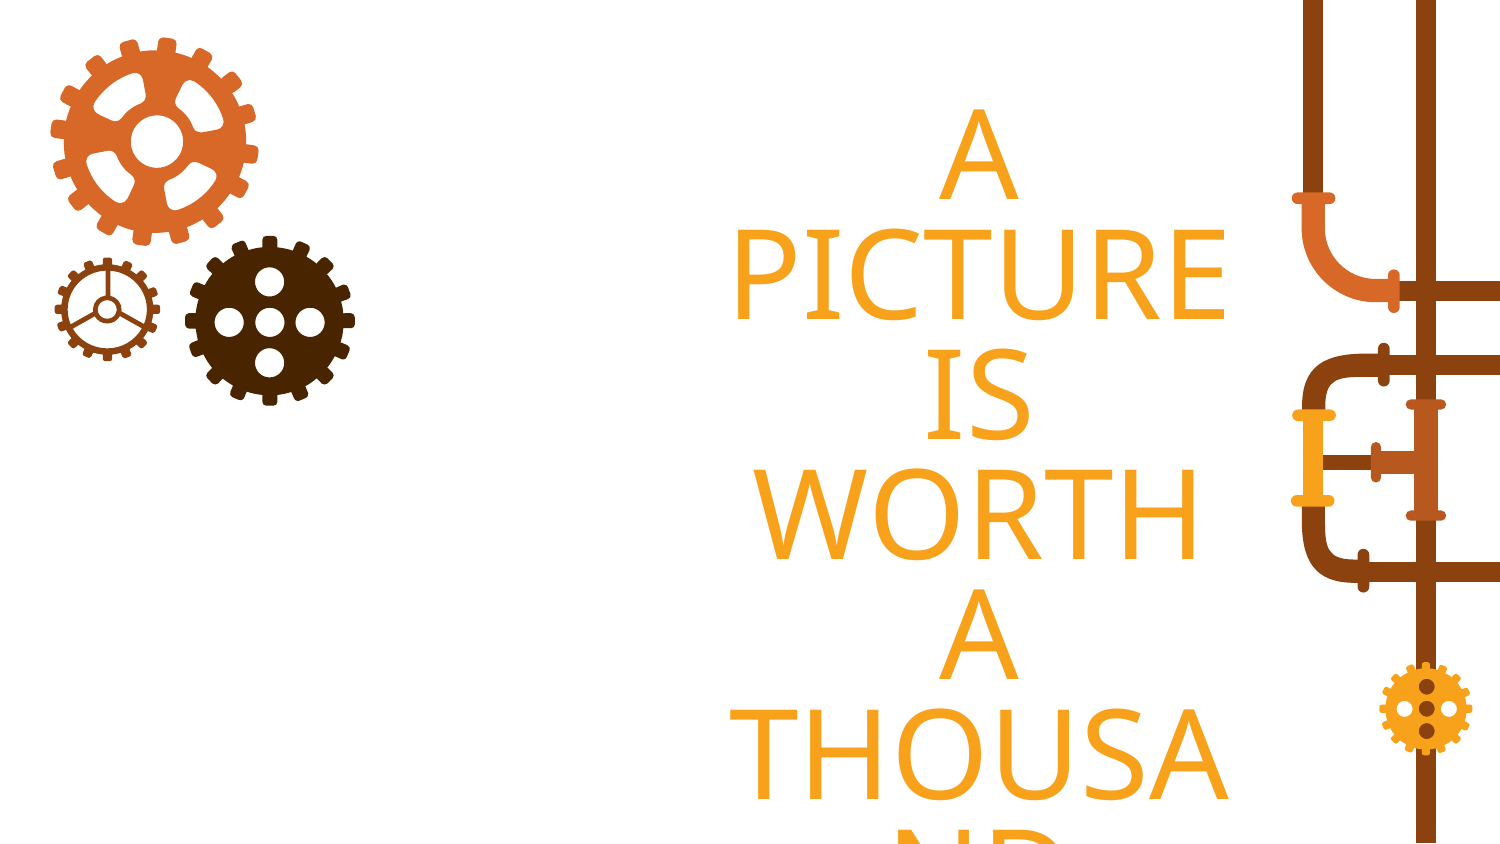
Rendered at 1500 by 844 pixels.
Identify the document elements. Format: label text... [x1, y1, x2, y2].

title A PICTURE IS WORTH A THOUSAND WORDS [683, 88, 1276, 756]
